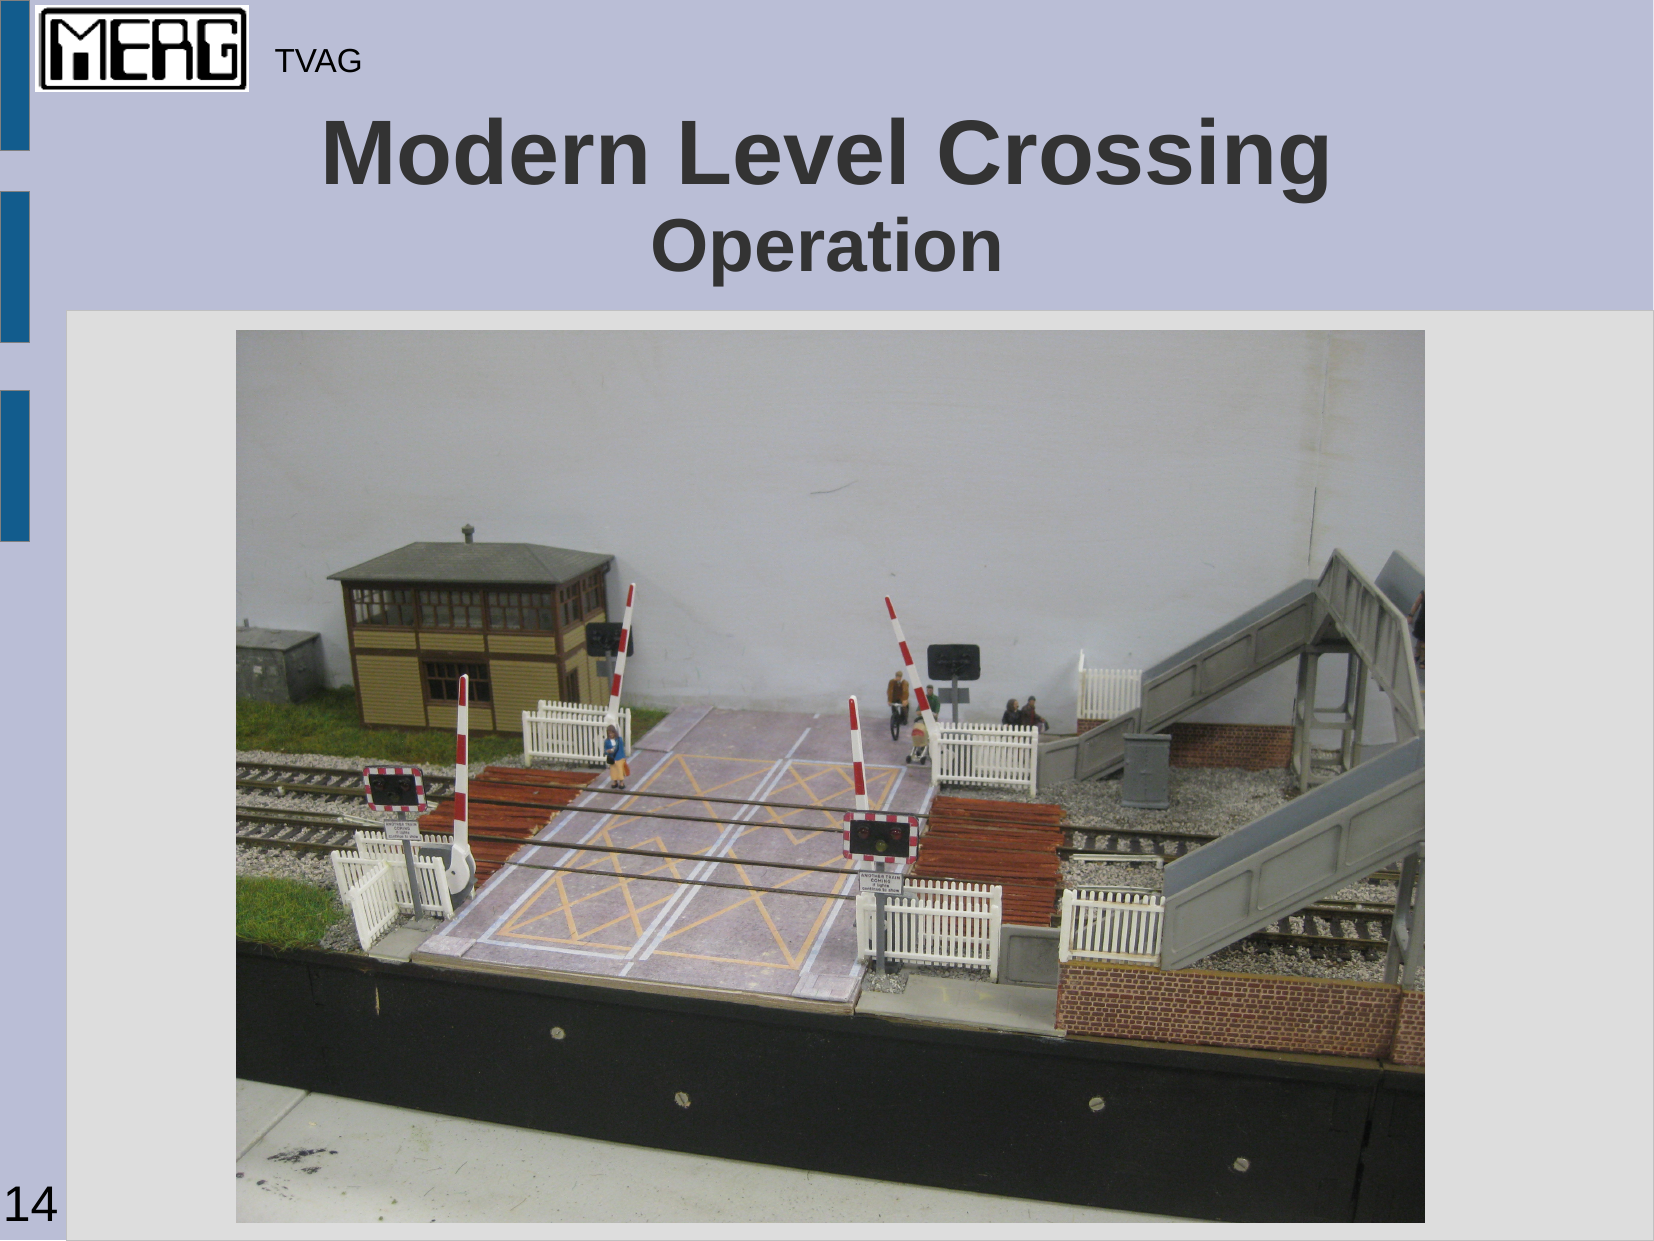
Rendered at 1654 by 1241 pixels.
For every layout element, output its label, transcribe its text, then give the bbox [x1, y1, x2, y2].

picture [236, 330, 1425, 1223]
title Modern Level Crossing Operation [121, 91, 1534, 299]
text_box <number> [0, 1169, 246, 1241]
text_box TVAG [259, 35, 378, 88]
picture [35, 5, 249, 92]
